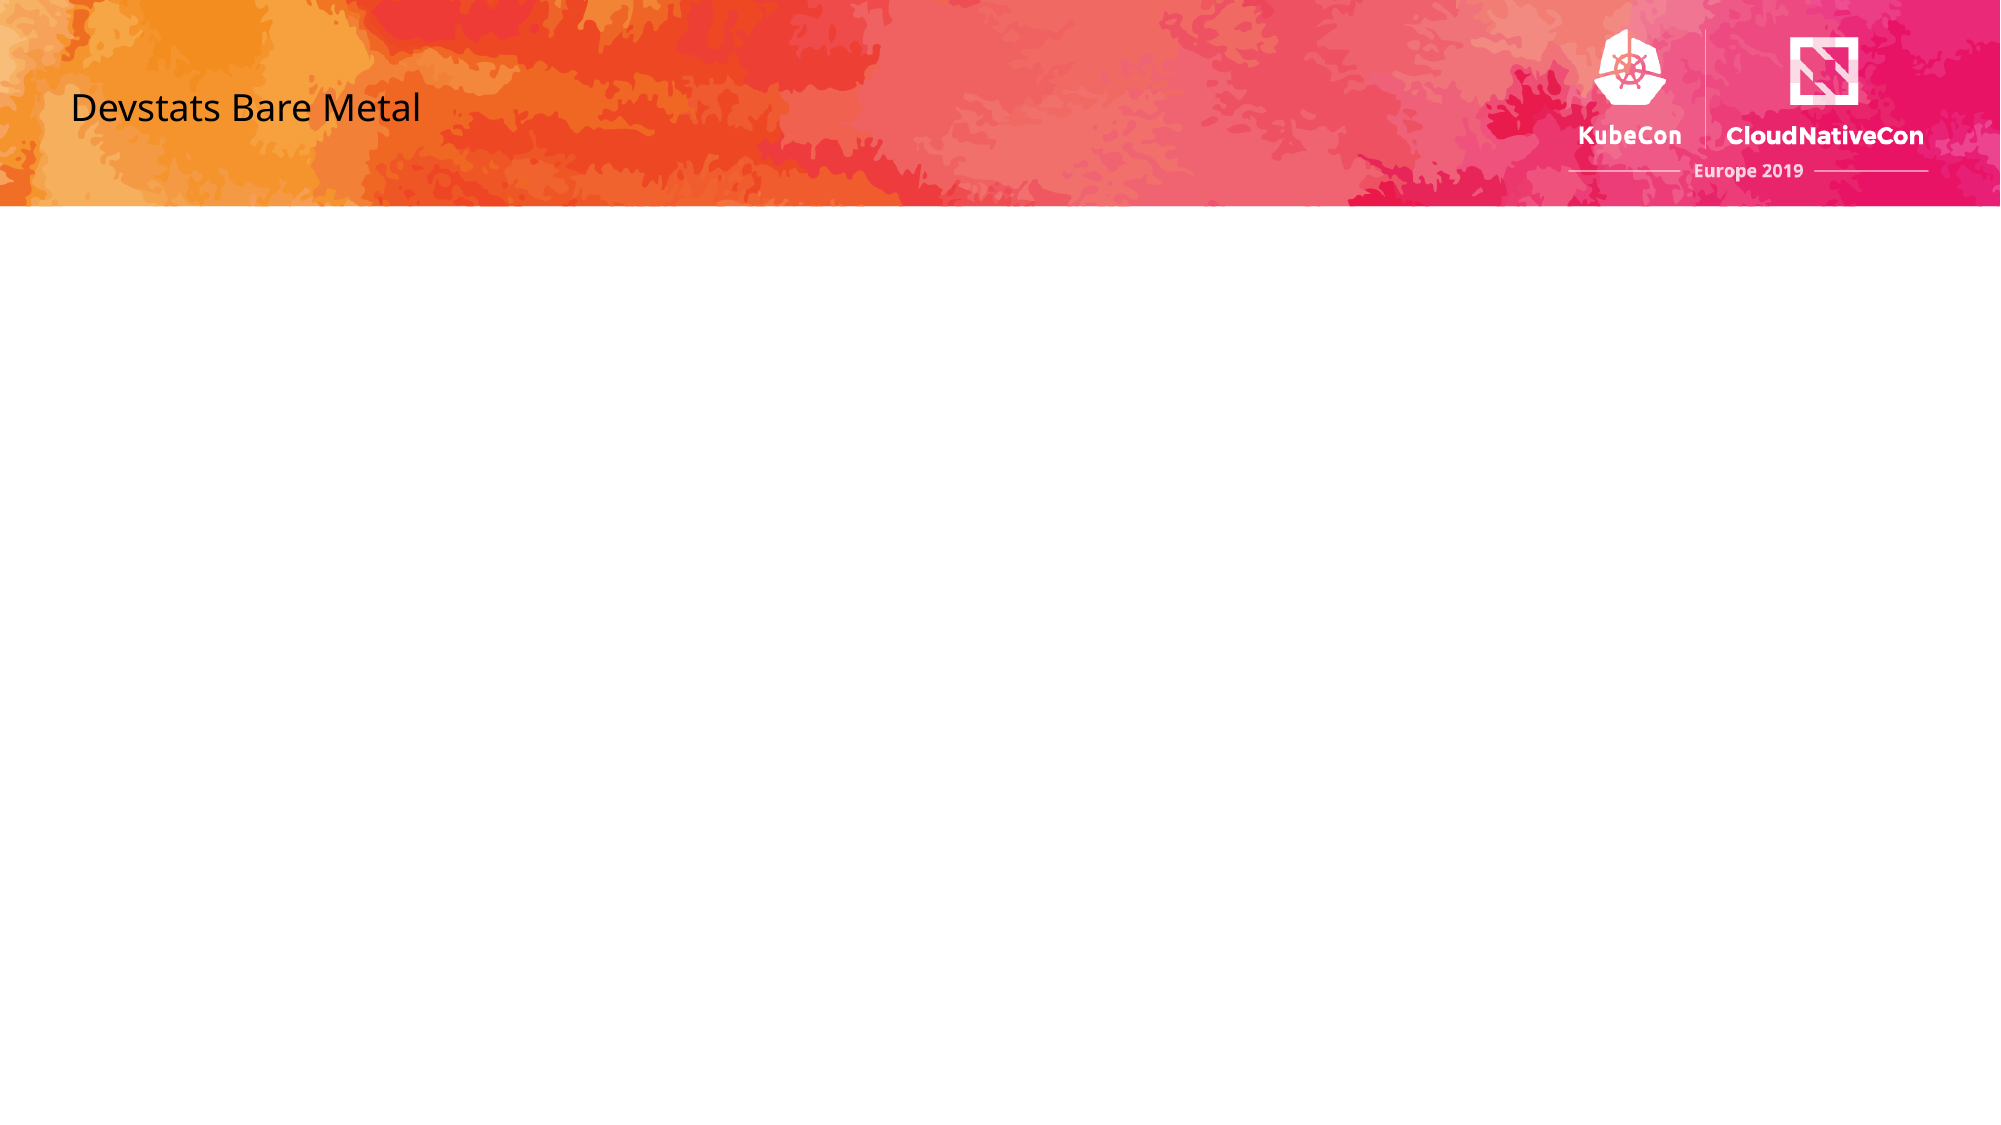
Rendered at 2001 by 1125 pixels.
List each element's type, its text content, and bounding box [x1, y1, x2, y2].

picture [0, 0, 2000, 1125]
title Devstats Bare Metal [70, 0, 1796, 217]
